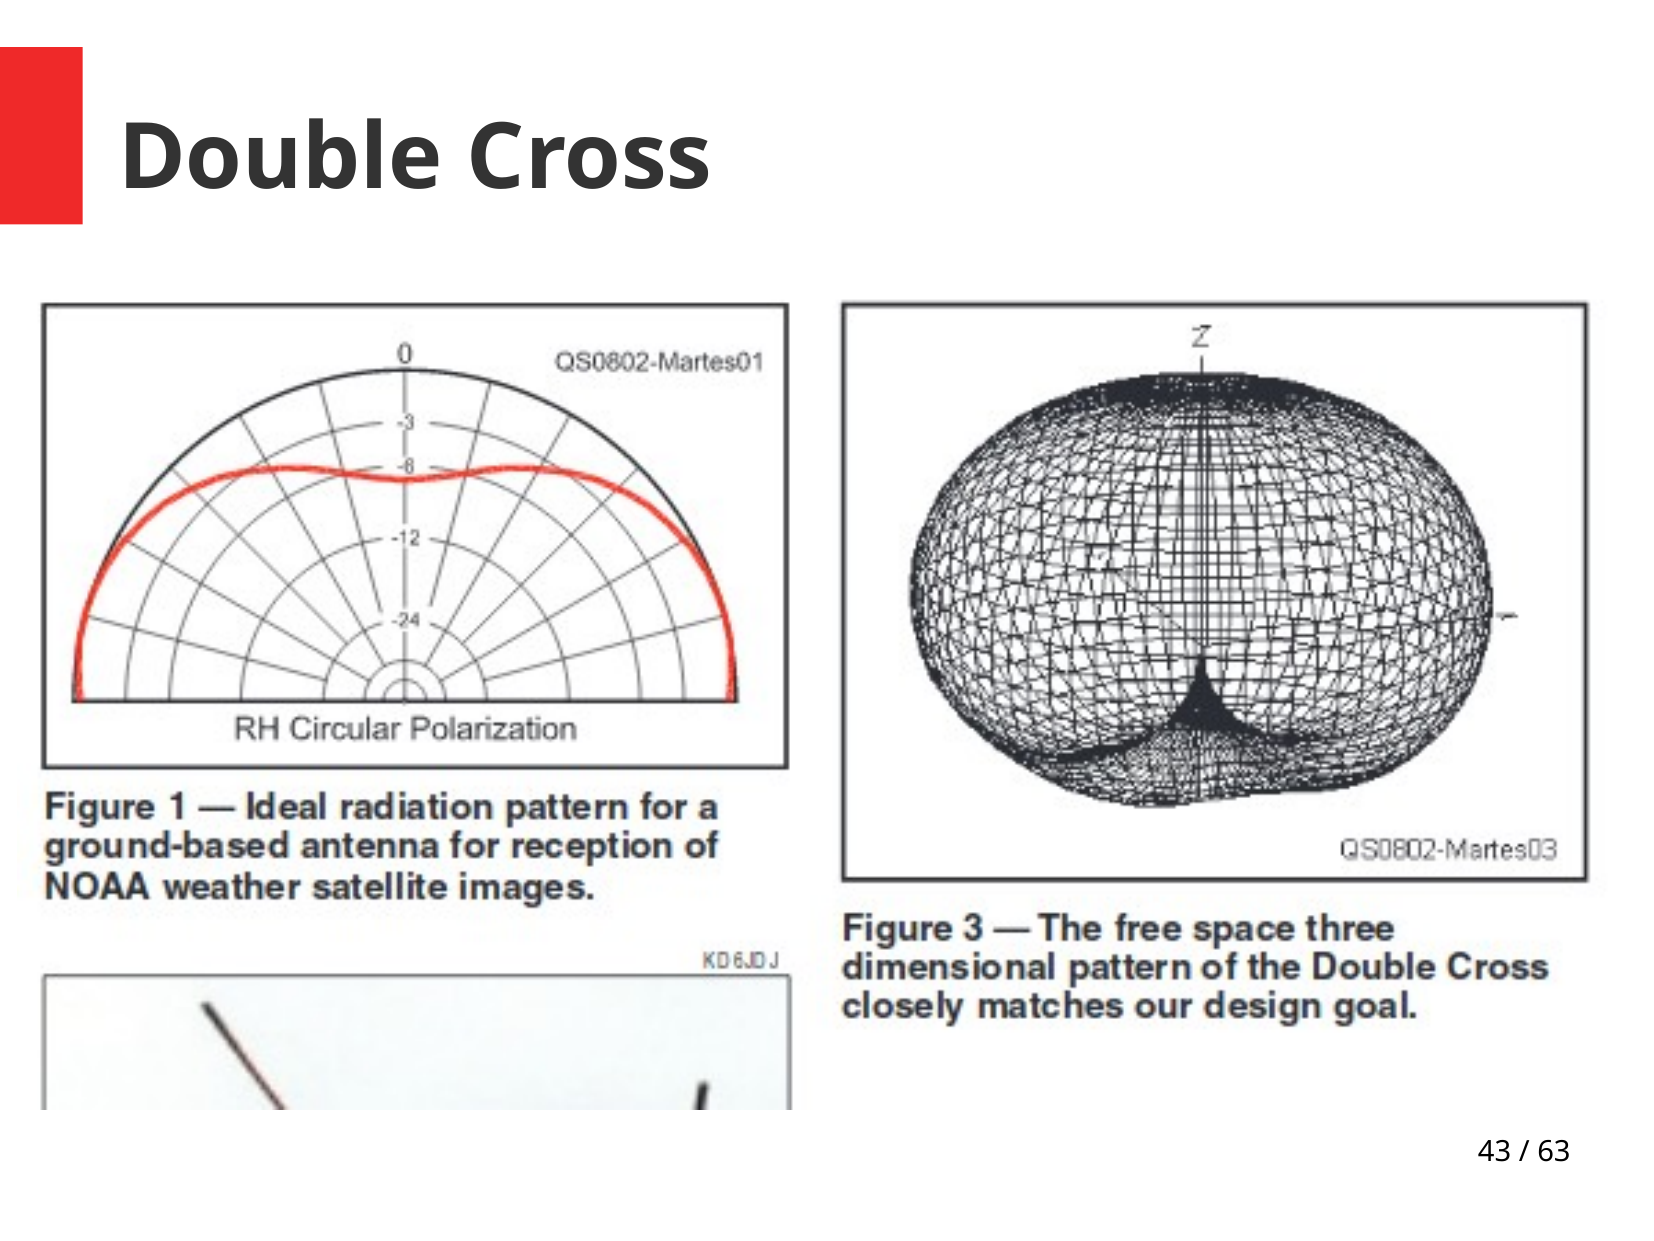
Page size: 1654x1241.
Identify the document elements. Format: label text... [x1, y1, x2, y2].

title Double Cross [118, 49, 1571, 257]
picture [17, 279, 1654, 1111]
